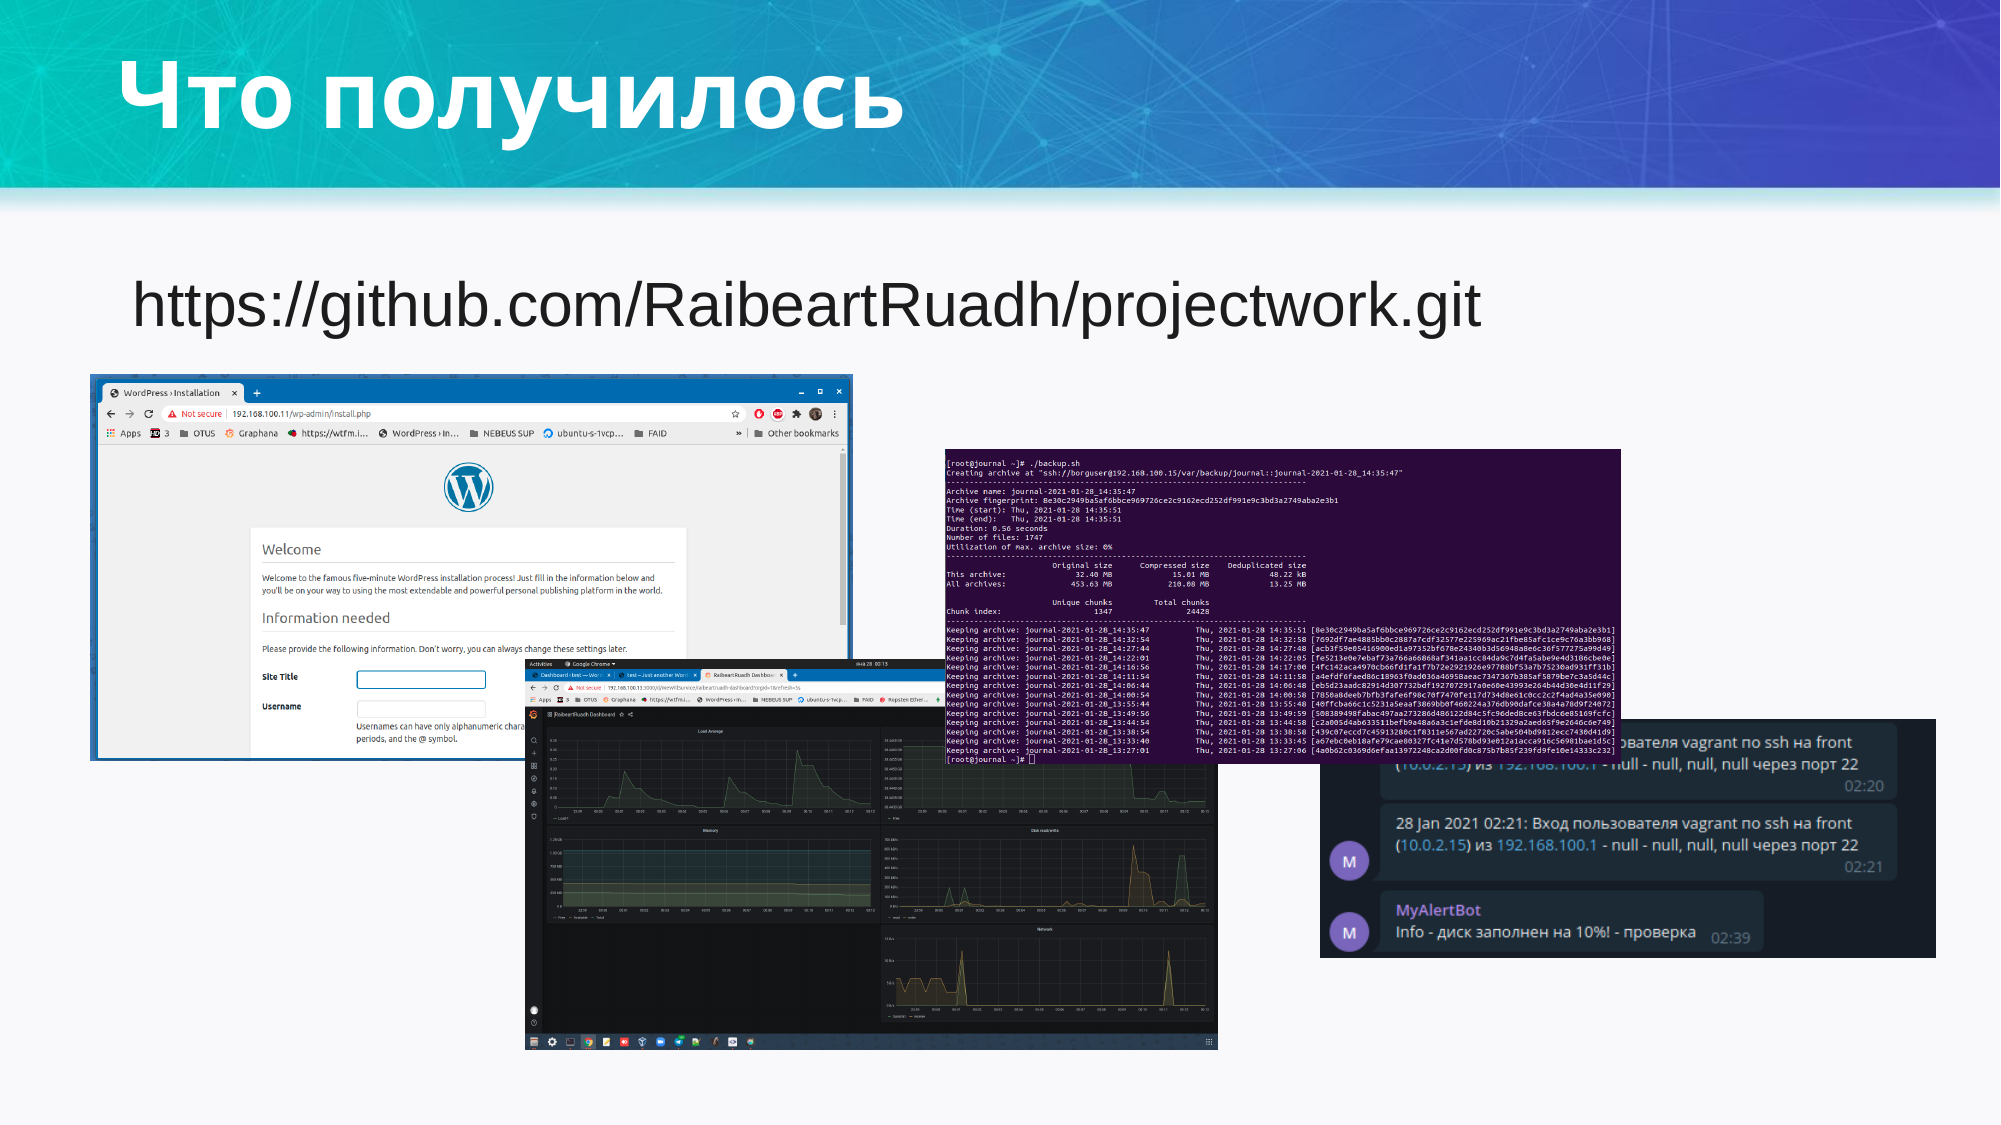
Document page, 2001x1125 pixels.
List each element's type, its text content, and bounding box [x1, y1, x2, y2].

text_box https://github.com/RaibeartRuadh/projectwork.git [117, 761, 1812, 1091]
text_box https://github.com/RaibeartRuadh/projectwork.git [117, 248, 1812, 719]
picture [0, 0, 2000, 1125]
text_box Что получилось [117, 57, 1882, 140]
